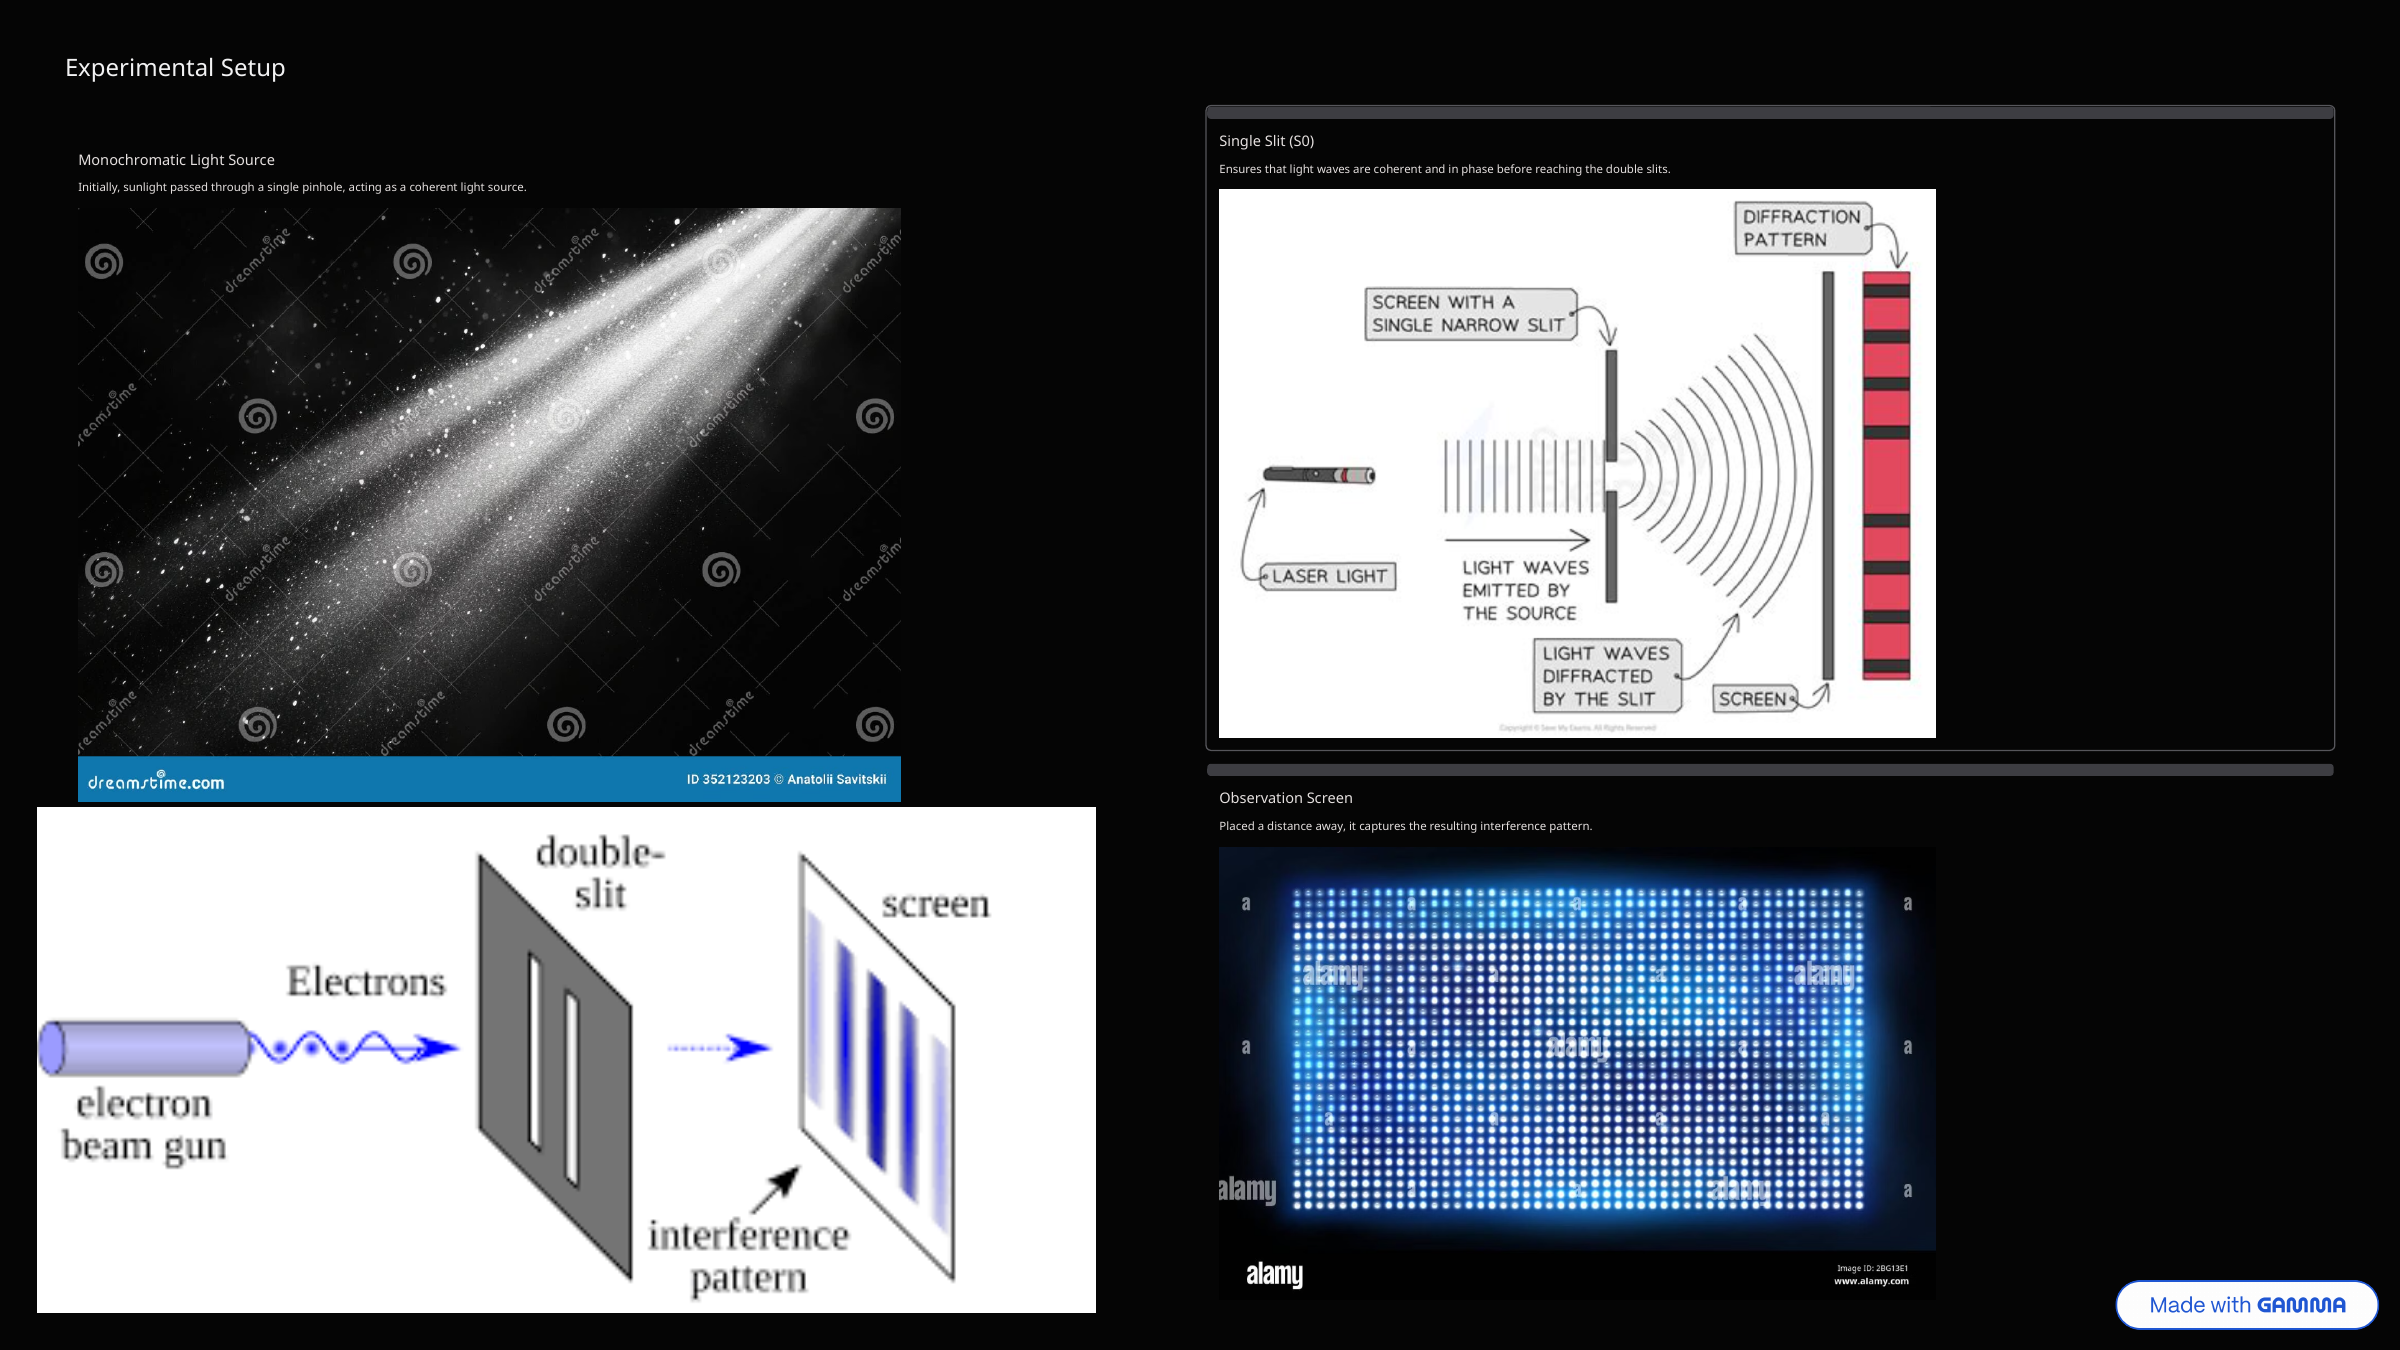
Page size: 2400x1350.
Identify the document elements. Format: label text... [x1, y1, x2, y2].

text_box [1207, 763, 2334, 776]
text_box [1206, 105, 2335, 751]
picture [1219, 189, 1936, 738]
text_box Monochromatic Light Source [78, 149, 293, 168]
text_box Experimental Setup [65, 51, 307, 82]
picture [1219, 847, 1936, 1300]
text_box Single Slit (S0) [1219, 130, 1371, 150]
text_box Observation Screen [1219, 787, 1371, 807]
text_box Ensures that light waves are coherent and in phase before reaching the double slits. [1219, 157, 2322, 177]
picture [2106, 1271, 2389, 1339]
picture [37, 807, 1096, 1313]
text_box Initially, sunlight passed through a single pinhole, acting as a coherent light source. [78, 175, 1181, 195]
text_box Placed a distance away, it captures the resulting interference pattern. [1219, 814, 2322, 834]
picture [78, 208, 901, 802]
